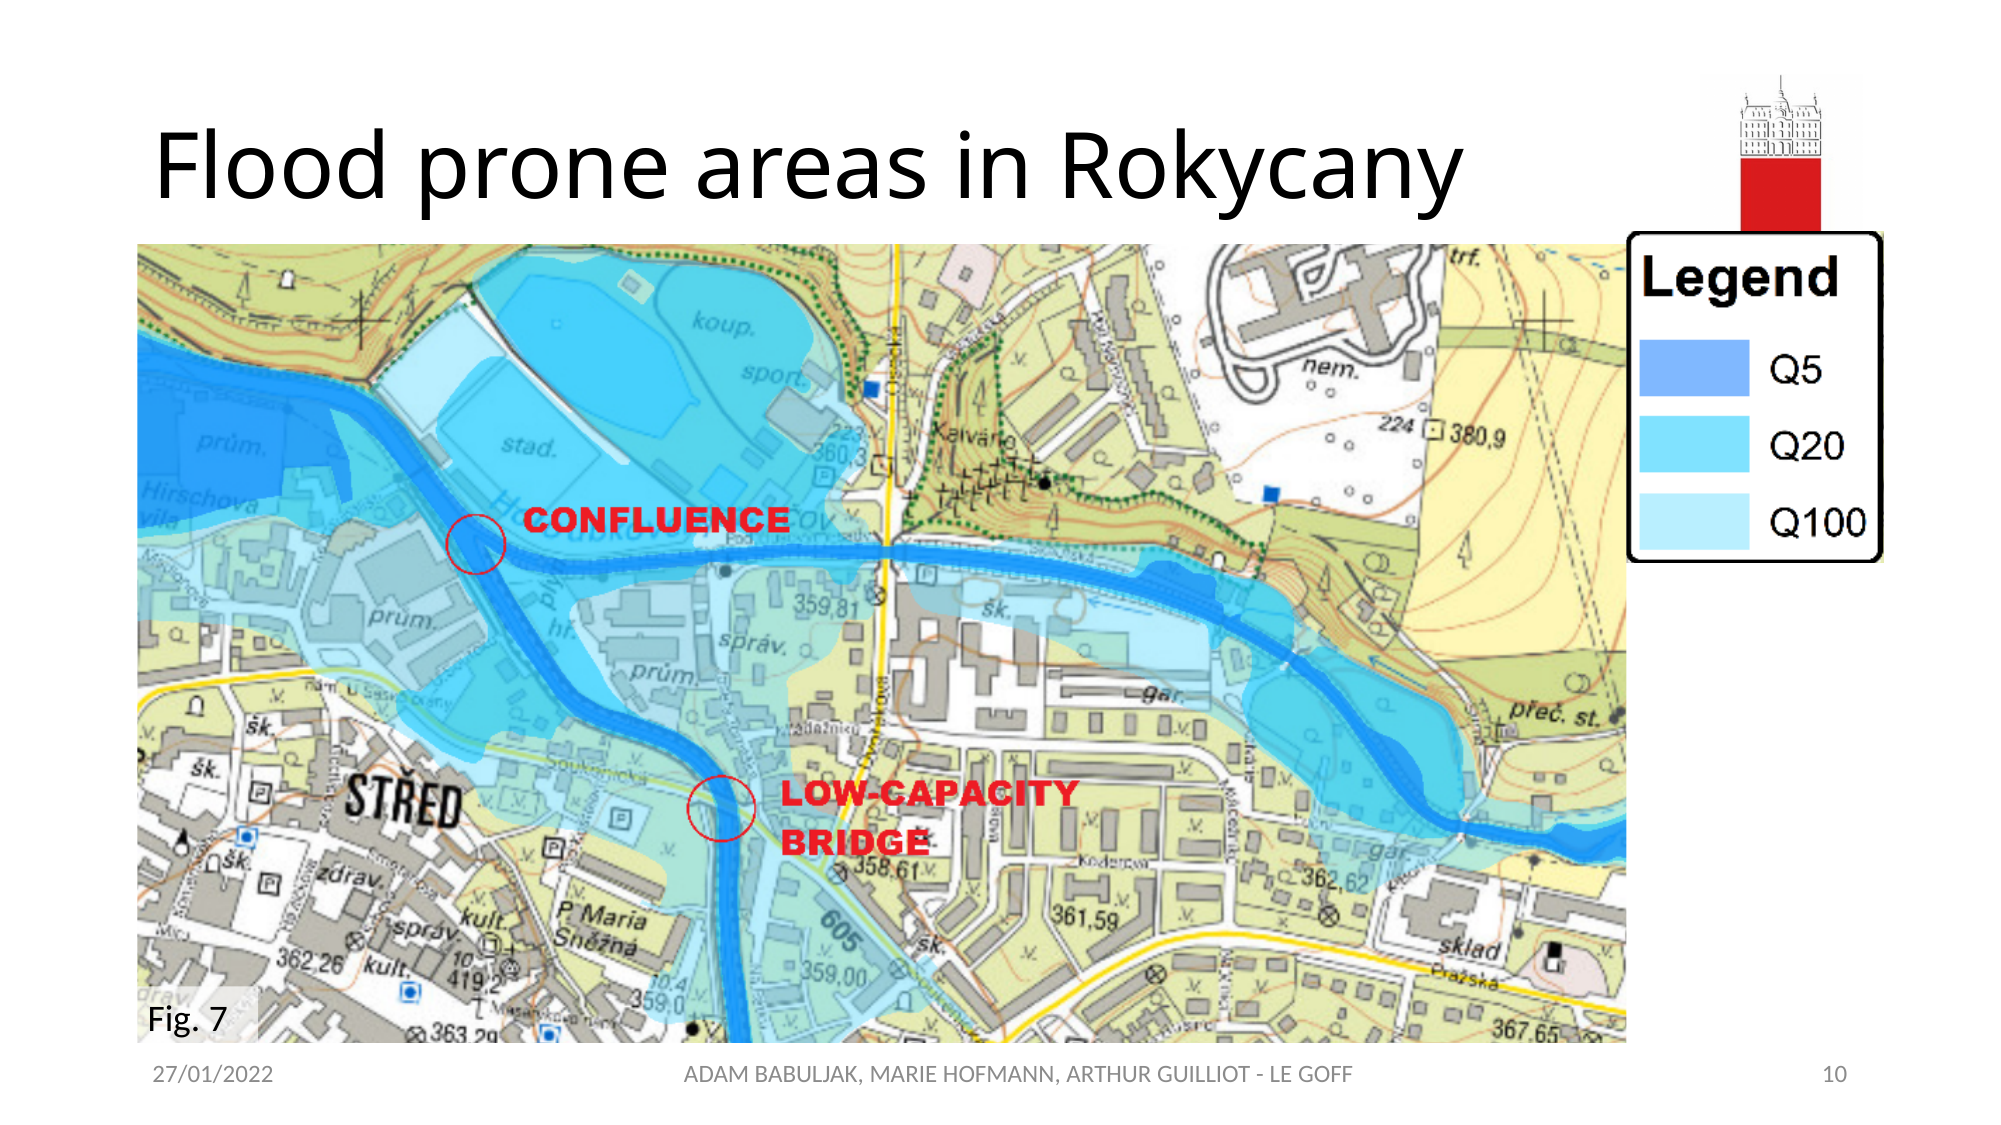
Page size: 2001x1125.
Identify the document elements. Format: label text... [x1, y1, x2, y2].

picture [137, 231, 1884, 1043]
footer ADAM BABULJAK, MARIE HOFMANN, ARTHUR GUILLIOT - LE GOFF [662, 1043, 1376, 1103]
text_box Fig. 7 [132, 986, 259, 1047]
slide_number 2 [1412, 1042, 1863, 1103]
title Flood prone areas in Rokycany [137, 59, 1863, 244]
slide_number 27/01/2022 [137, 1043, 588, 1103]
